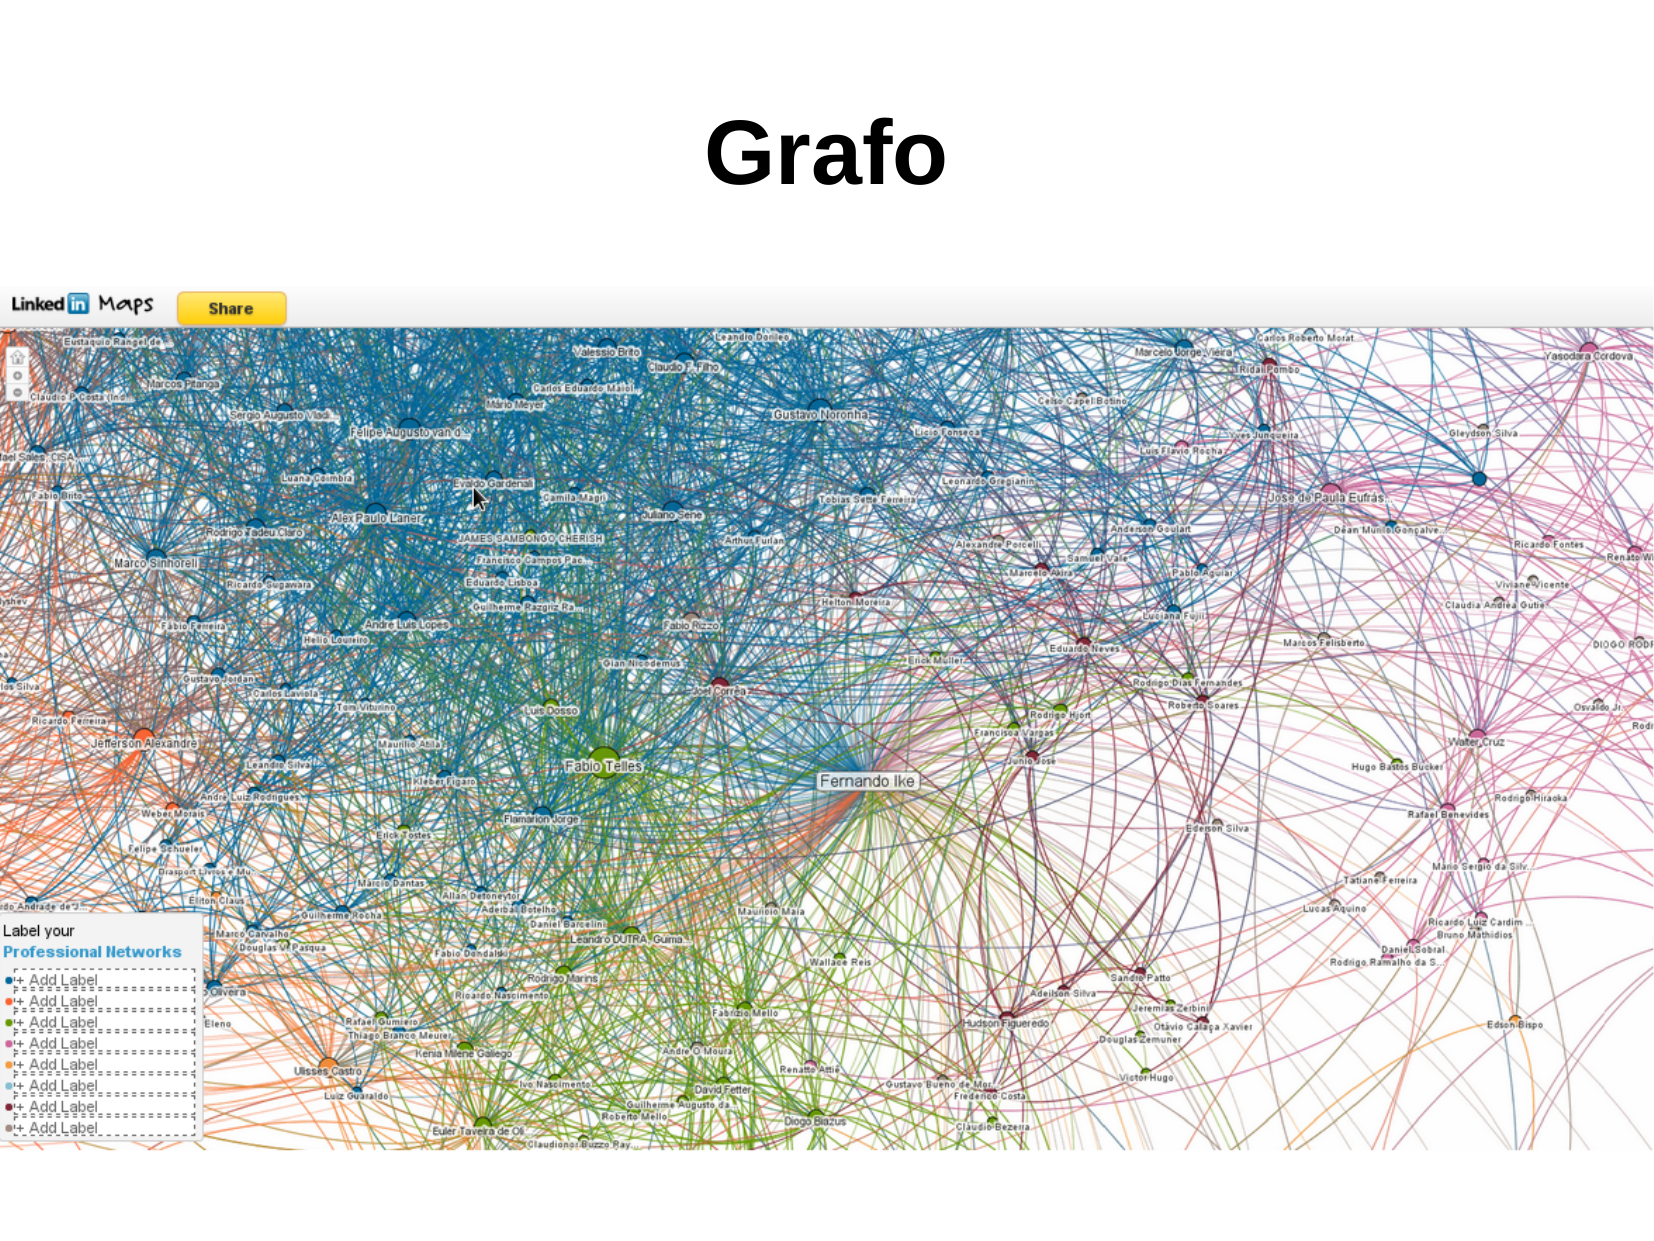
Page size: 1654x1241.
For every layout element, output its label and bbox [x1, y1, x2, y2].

picture [0, 286, 1654, 1170]
